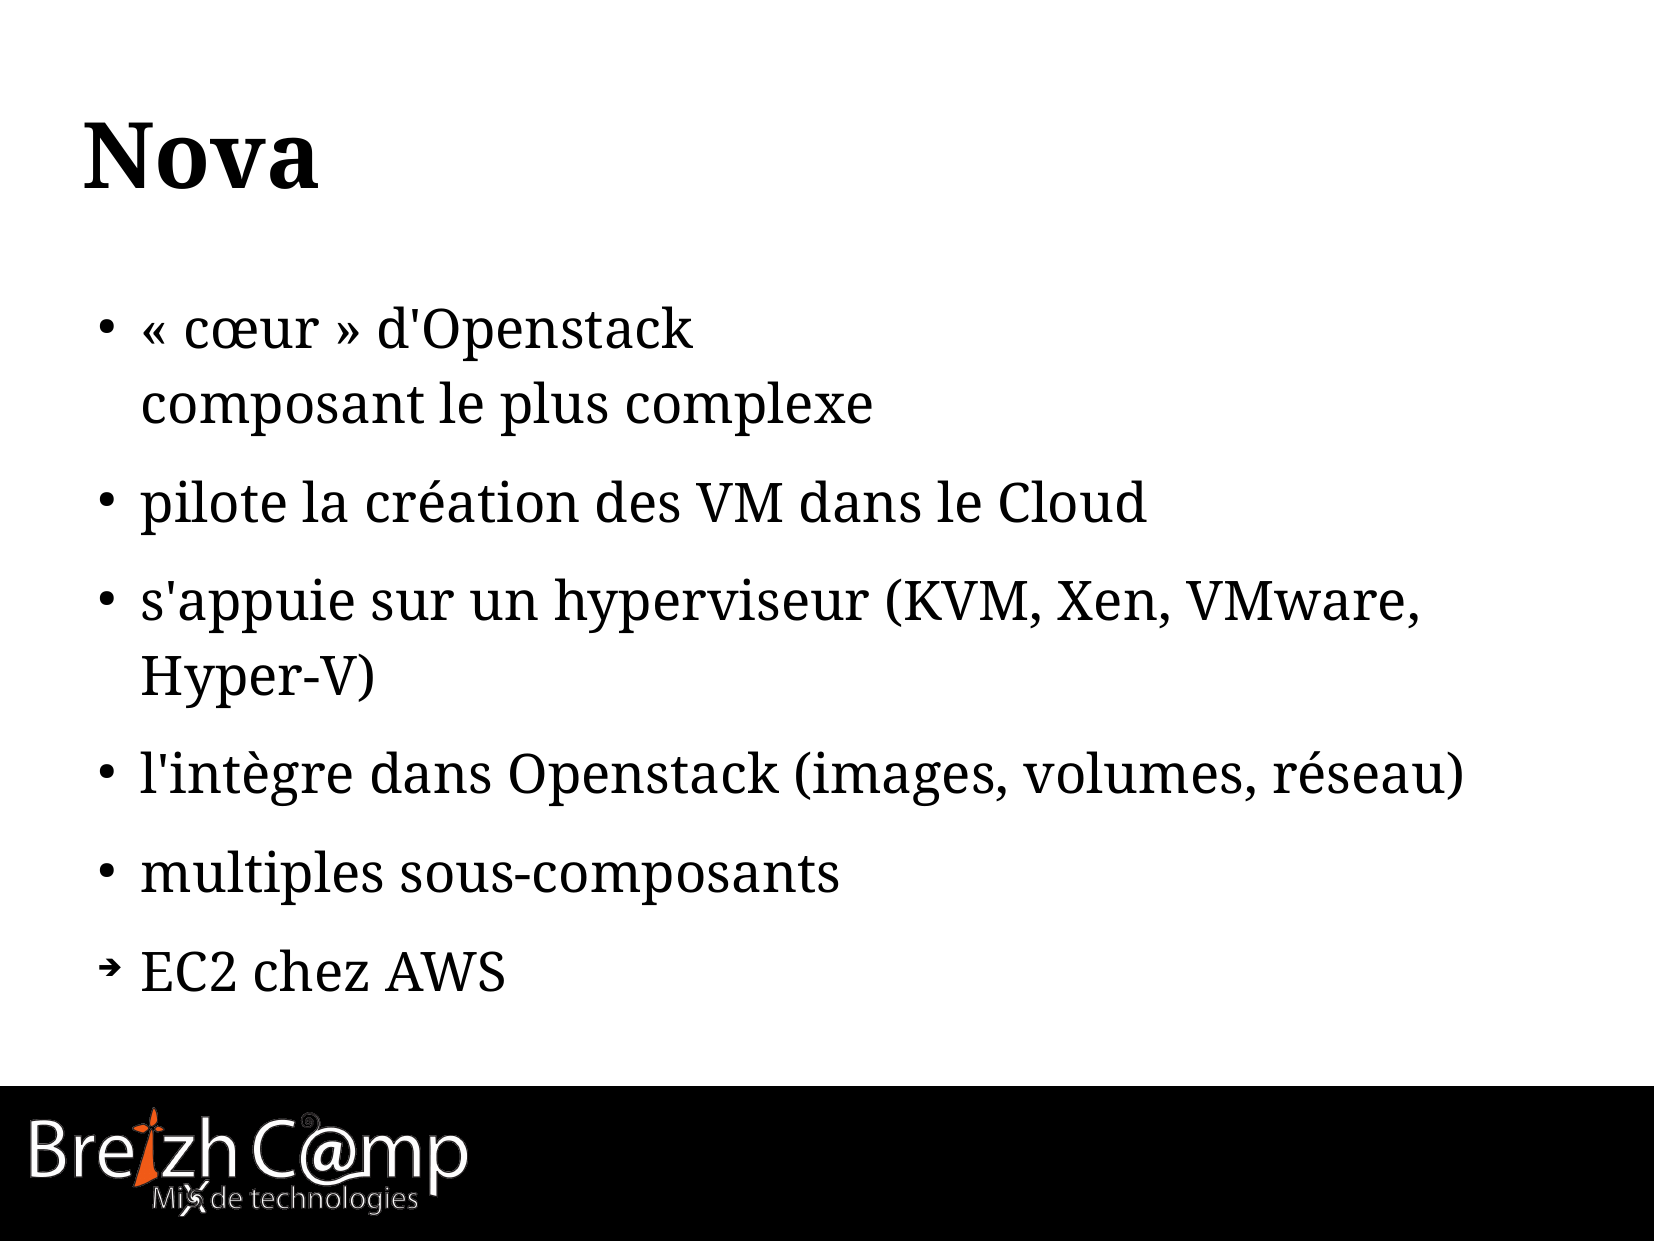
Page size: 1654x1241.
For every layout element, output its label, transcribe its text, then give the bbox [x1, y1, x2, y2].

list « cœur » d'Openstack composant le plus complexe pilote la création des VM dans le Cloud s'appuie sur un hyperviseur (KVM, Xen, VMware, Hyper-V) l'intègre dans Openstack (images, volumes, réseau) multiples sous-composants EC2 chez AWS [82, 290, 1538, 1010]
picture [30, 1107, 468, 1217]
title Nova [82, 49, 1571, 257]
